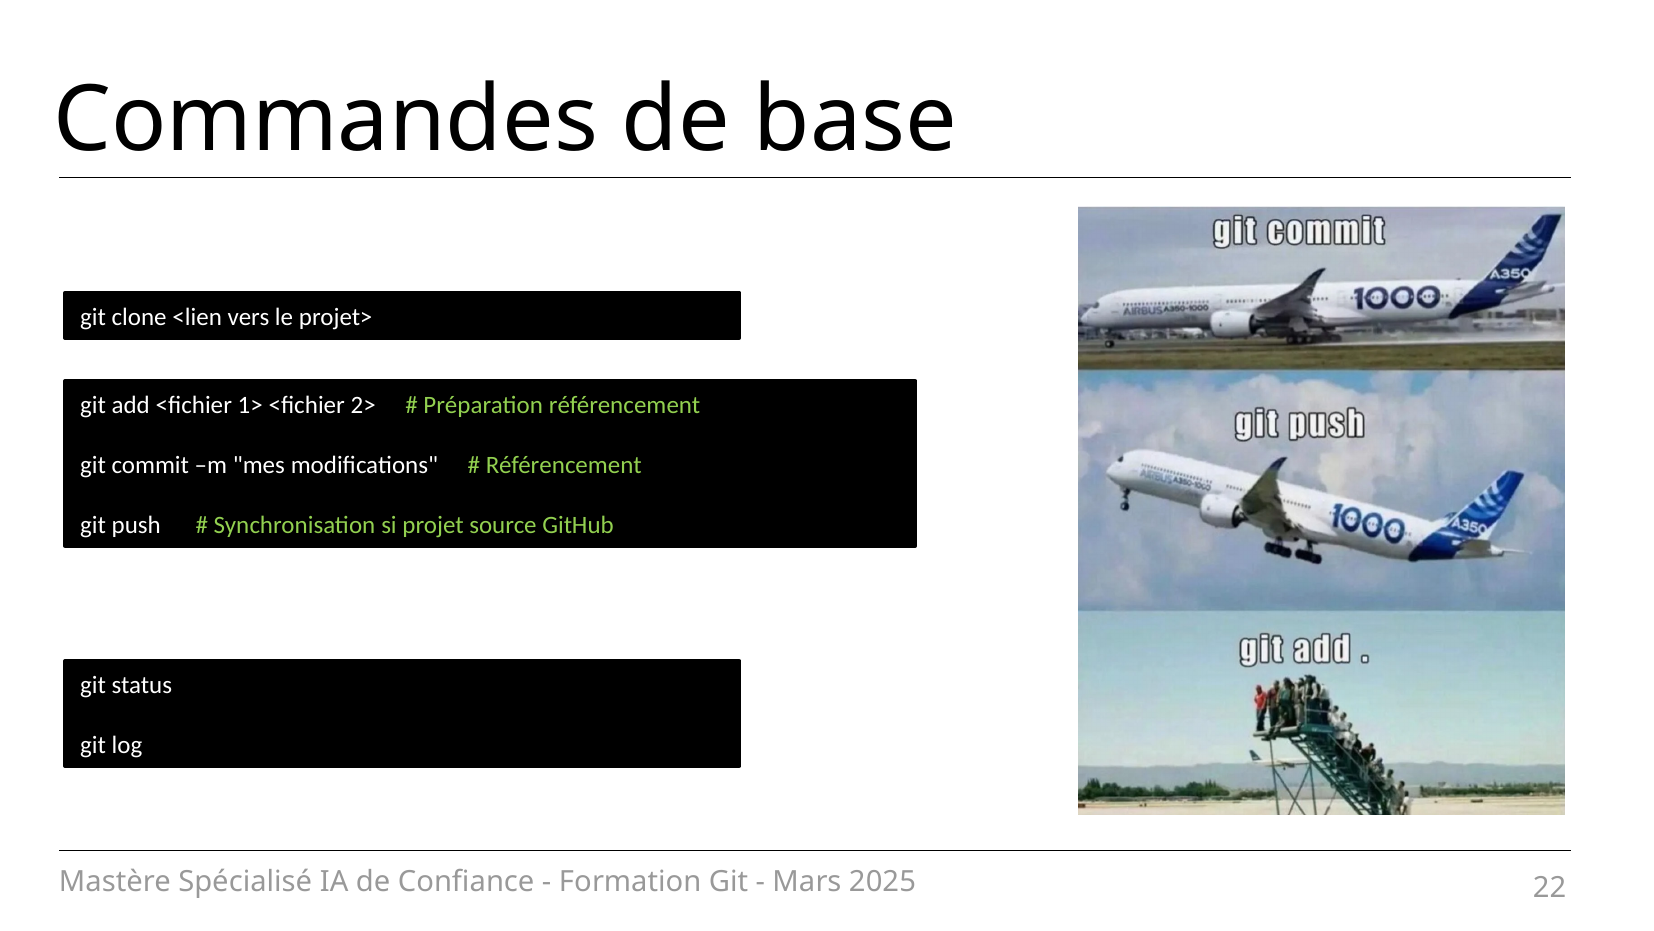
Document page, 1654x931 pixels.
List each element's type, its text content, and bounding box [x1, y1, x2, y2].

text_box git status git log [65, 661, 740, 767]
title Commandes de base [53, 37, 1542, 193]
text_box git add <fichier 1> <fichier 2> # Préparation référencement git commit –m "mes modifications" # Référencement git push # Synchronisation si projet source GitHub [65, 380, 916, 546]
picture [1078, 206, 1565, 815]
text_box git clone <lien vers le projet> [65, 292, 740, 338]
